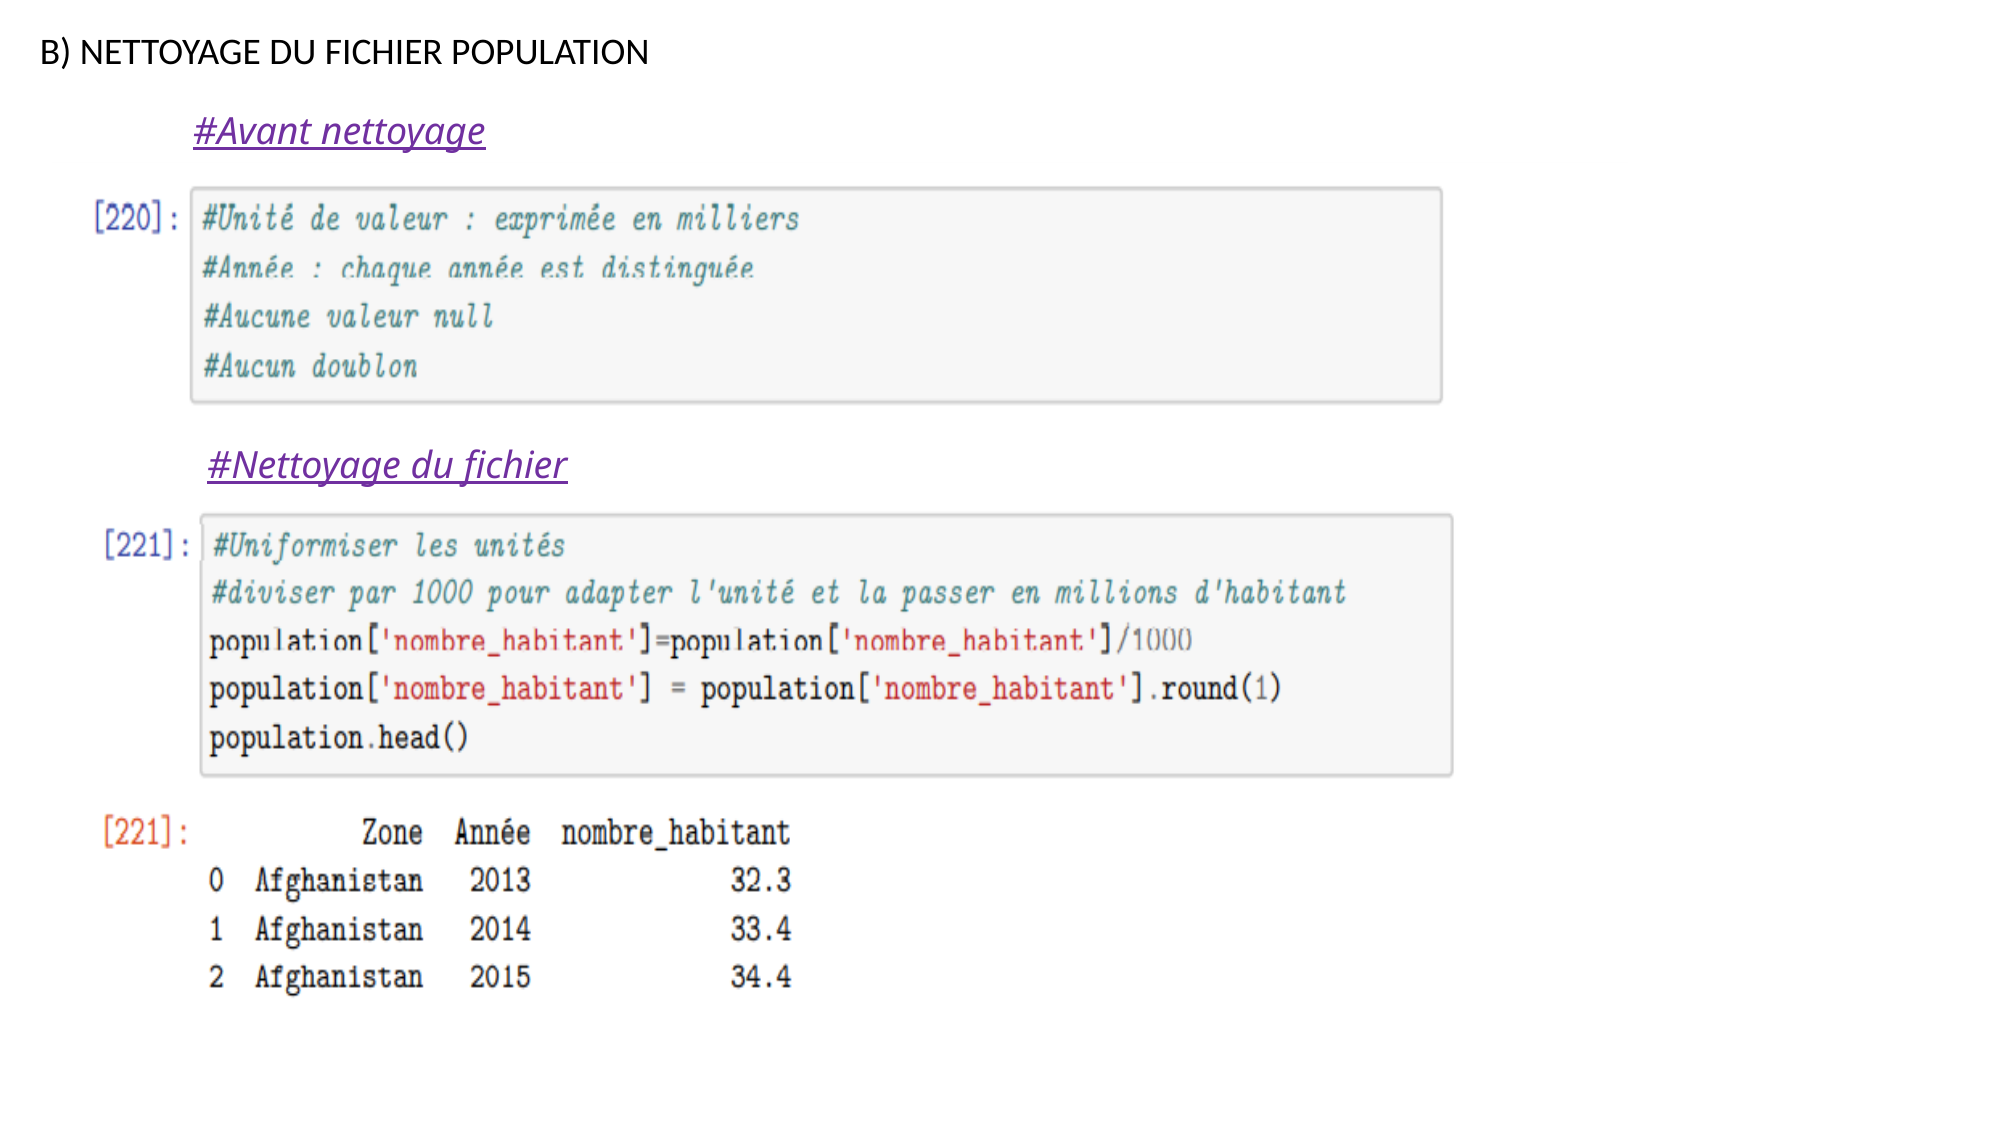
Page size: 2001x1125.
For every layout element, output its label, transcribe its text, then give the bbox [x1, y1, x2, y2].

text_box B) NETTOYAGE DU FICHIER POPULATION [24, 19, 1599, 80]
text_box #Avant nettoyage [177, 99, 812, 160]
picture [68, 497, 1470, 1041]
picture [52, 162, 1628, 423]
text_box #Nettoyage du fichier [191, 433, 827, 494]
